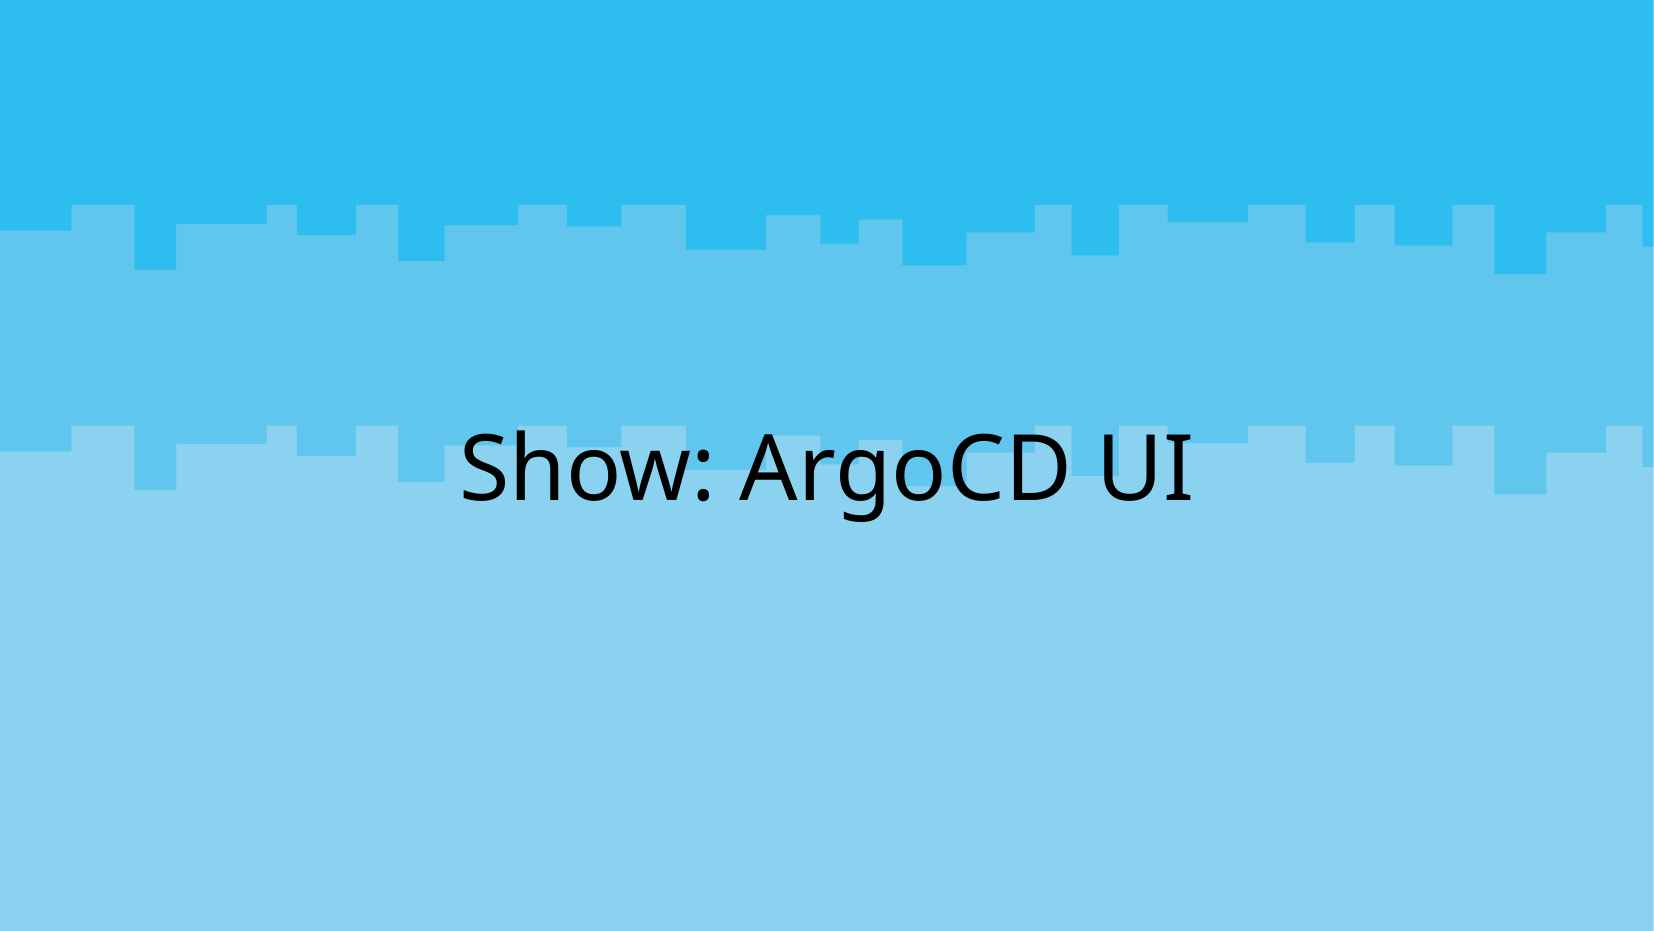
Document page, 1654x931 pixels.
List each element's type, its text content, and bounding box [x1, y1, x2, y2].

picture [0, 0, 1654, 931]
title Show: ArgoCD UI [82, 387, 1571, 543]
